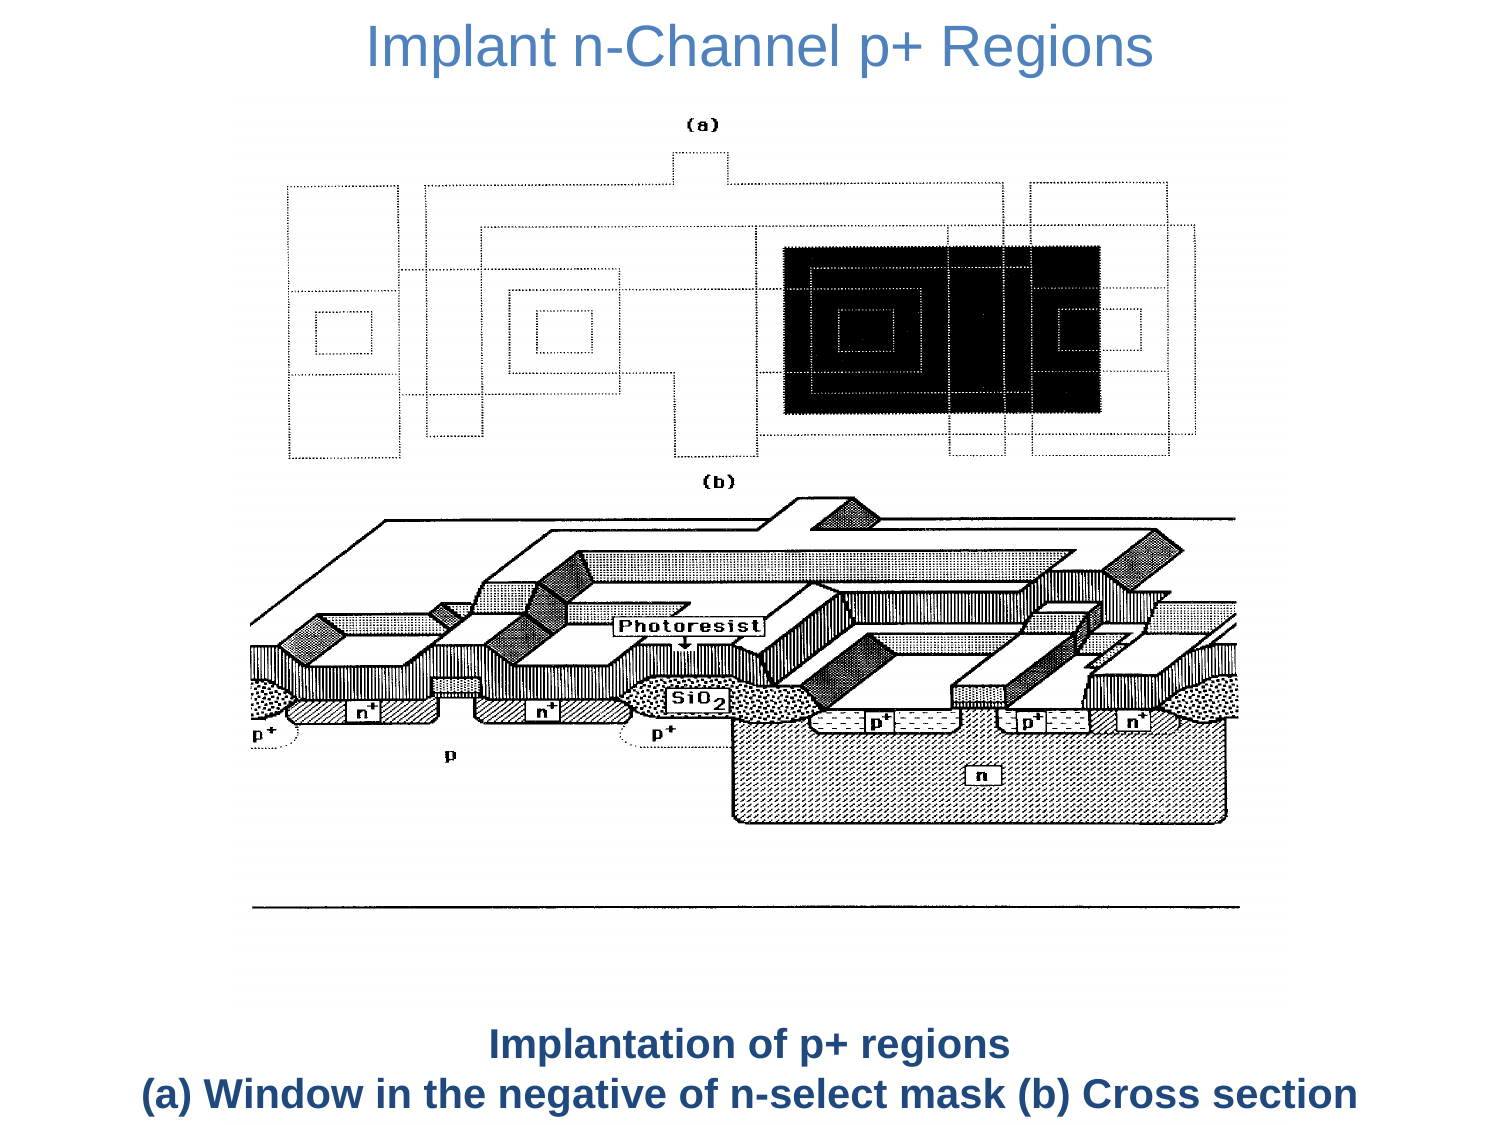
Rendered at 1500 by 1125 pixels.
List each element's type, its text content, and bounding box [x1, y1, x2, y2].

text_box Implantation of p+ regions (a) Window in the negative of n-select mask (b) Cross section [75, 1008, 1426, 1125]
text_box Implant n-Channel p+ Regions [350, 0, 1171, 86]
picture [225, 87, 1288, 1008]
